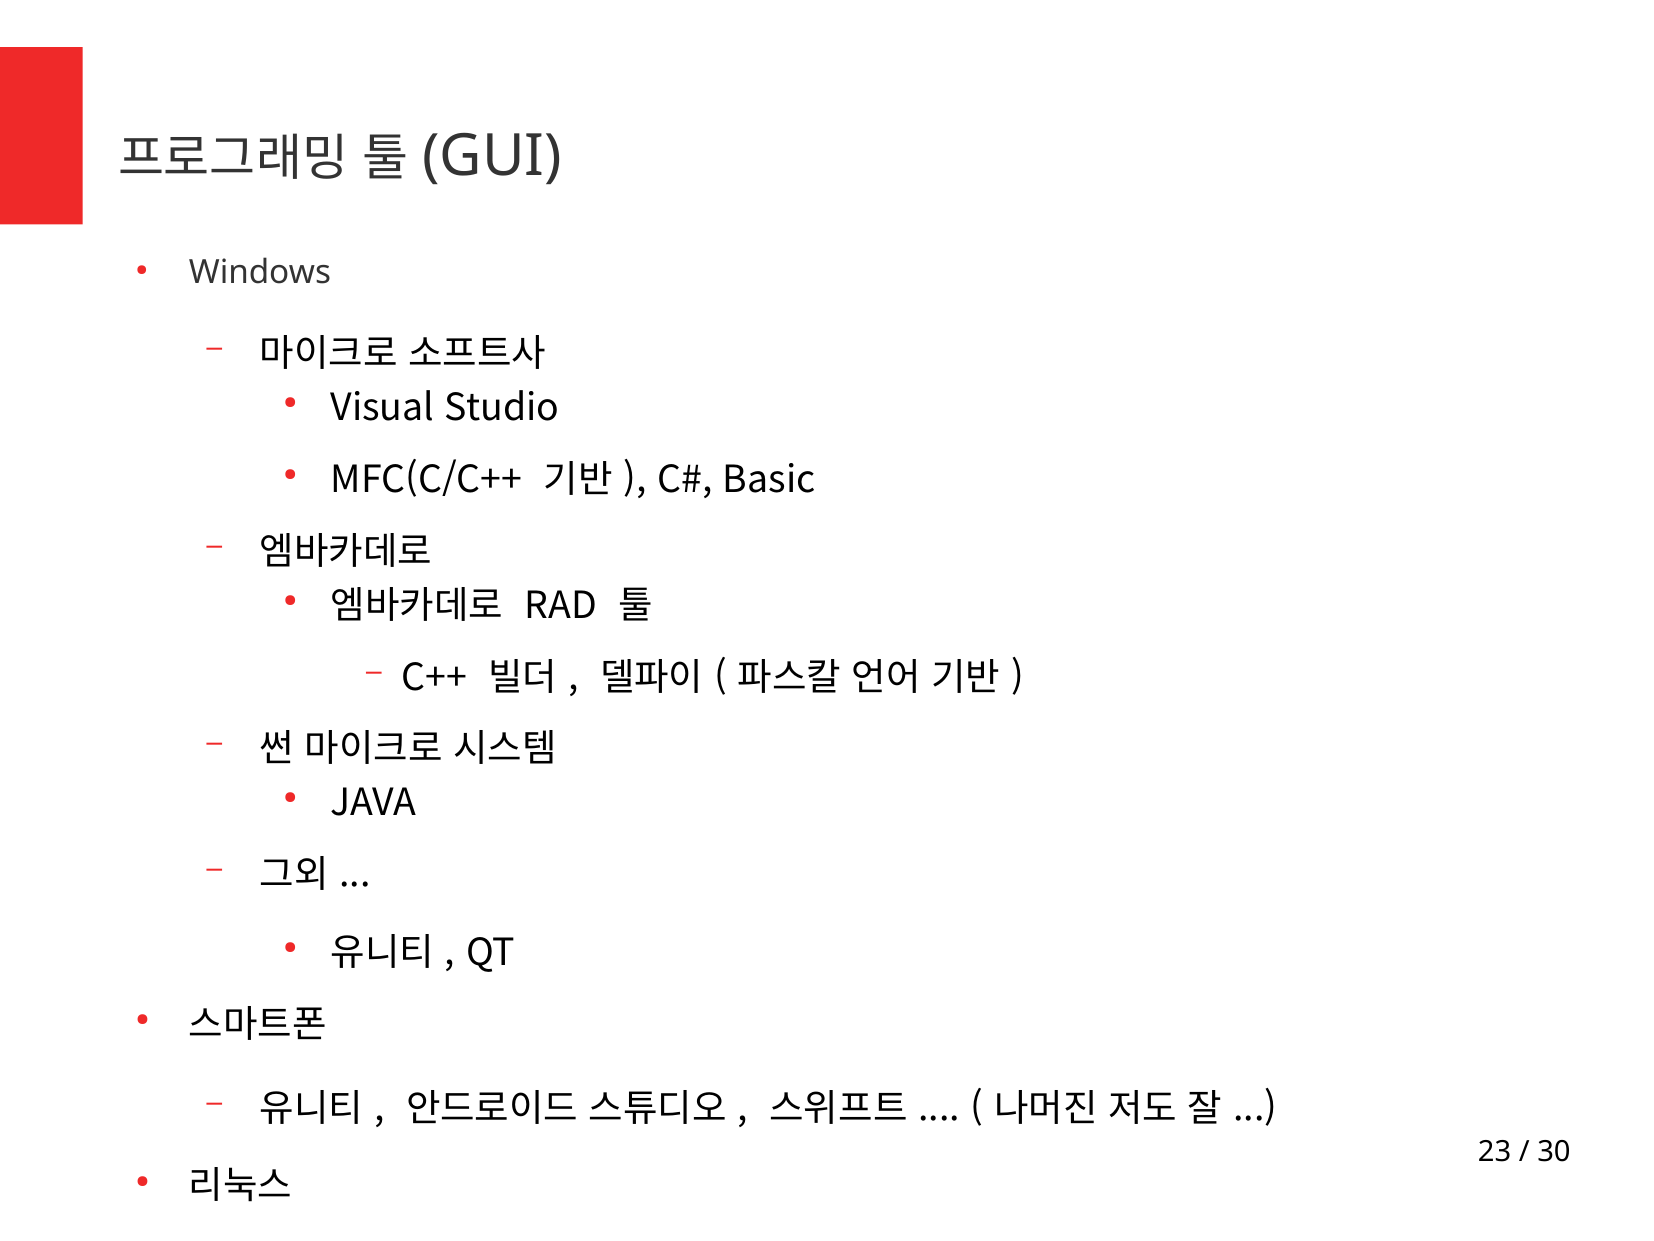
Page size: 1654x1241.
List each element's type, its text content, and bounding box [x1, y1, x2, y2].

list Windows 마이크로 소프트사 Visual Studio MFC(C/C++ 기반), C#, Basic 엠바카데로 엠바카데로 RAD 툴 C++ 빌더, 델파이(파스칼 언어 기반) 썬 마이크로 시스템 JAVA 그외... 유니티, QT 스마트폰 유니티, 안드로이드 스튜디오, 스위프트.... (나머진 저도 잘...) 리눅스 QT, Monodevelop, GTK+ 등... [118, 248, 1595, 1182]
title 프로그래밍 툴(GUI) [118, 49, 1571, 257]
